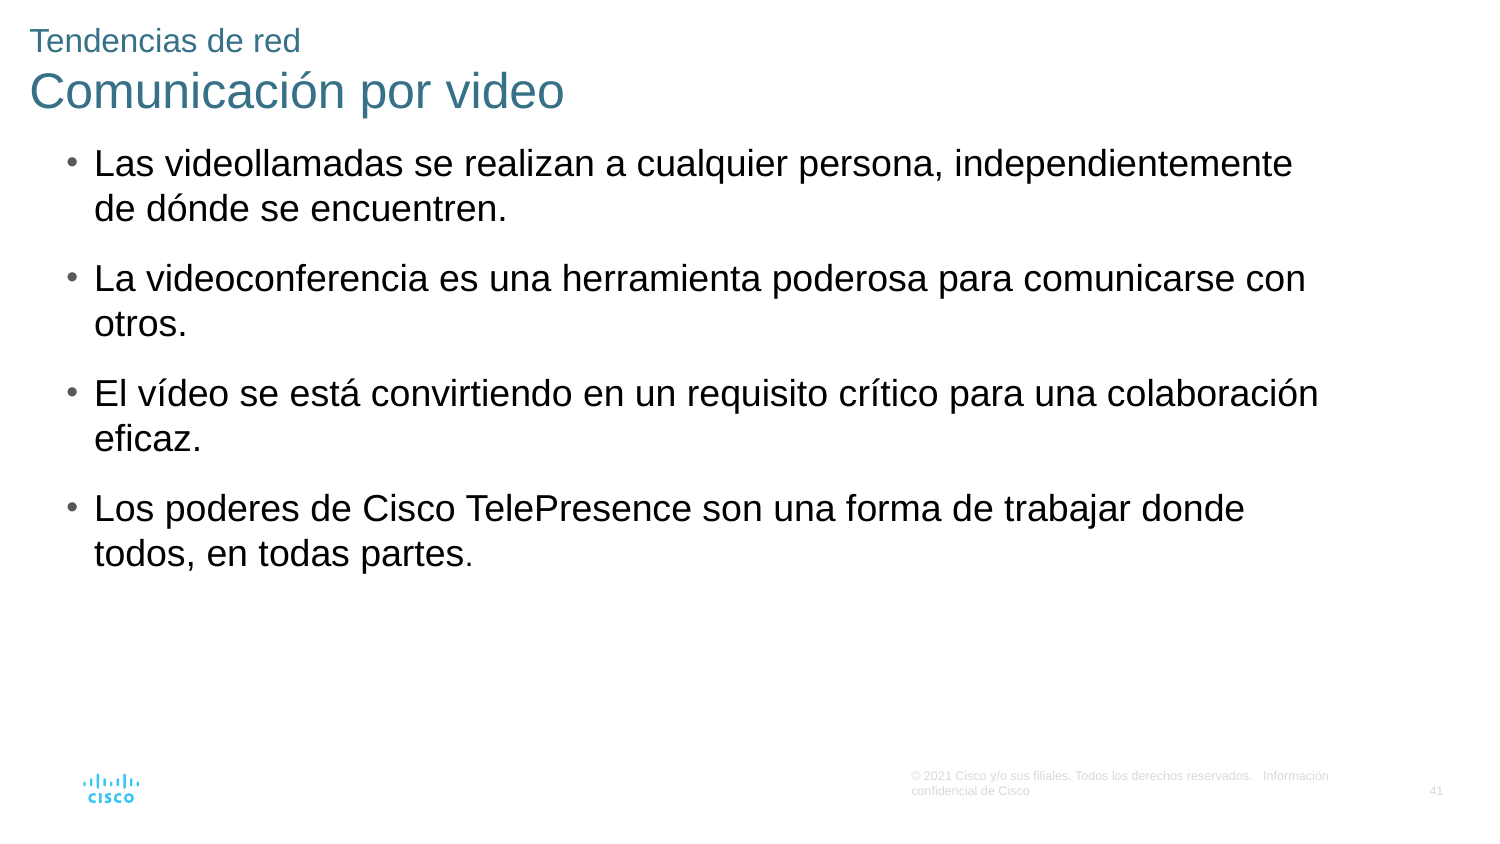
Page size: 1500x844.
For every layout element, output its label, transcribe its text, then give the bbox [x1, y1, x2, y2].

title Tendencias de red Comunicación por video [14, 6, 1500, 131]
list Las videollamadas se realizan a cualquier persona, independientemente de dónde se encuentren. La videoconferencia es una herramienta poderosa para comunicarse con otros. El vídeo se está convirtiendo en un requisito crítico para una colaboración eficaz. Los poderes de Cisco TelePresence son una forma de trabajar donde todos, en todas partes. [51, 131, 1353, 539]
